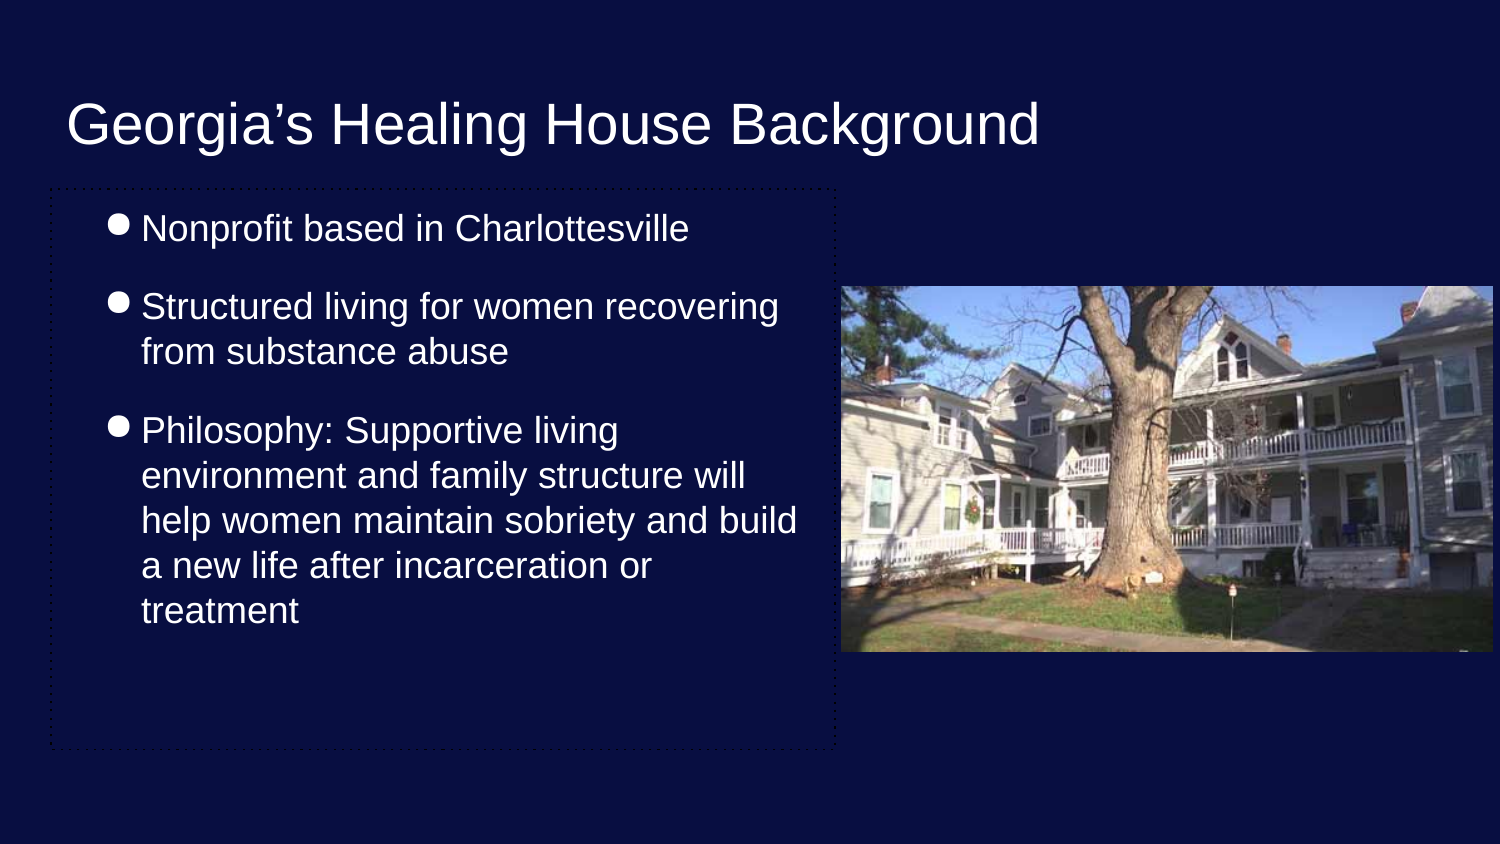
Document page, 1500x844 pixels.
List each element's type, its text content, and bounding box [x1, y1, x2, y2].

picture [841, 286, 1493, 652]
title Georgia’s Healing House Background [51, 71, 1449, 166]
list Nonprofit based in Charlottesville Structured living for women recovering from substance abuse Philosophy: Supportive living environment and family structure will help women maintain sobriety and build a new life after incarceration or treatment [51, 189, 835, 750]
